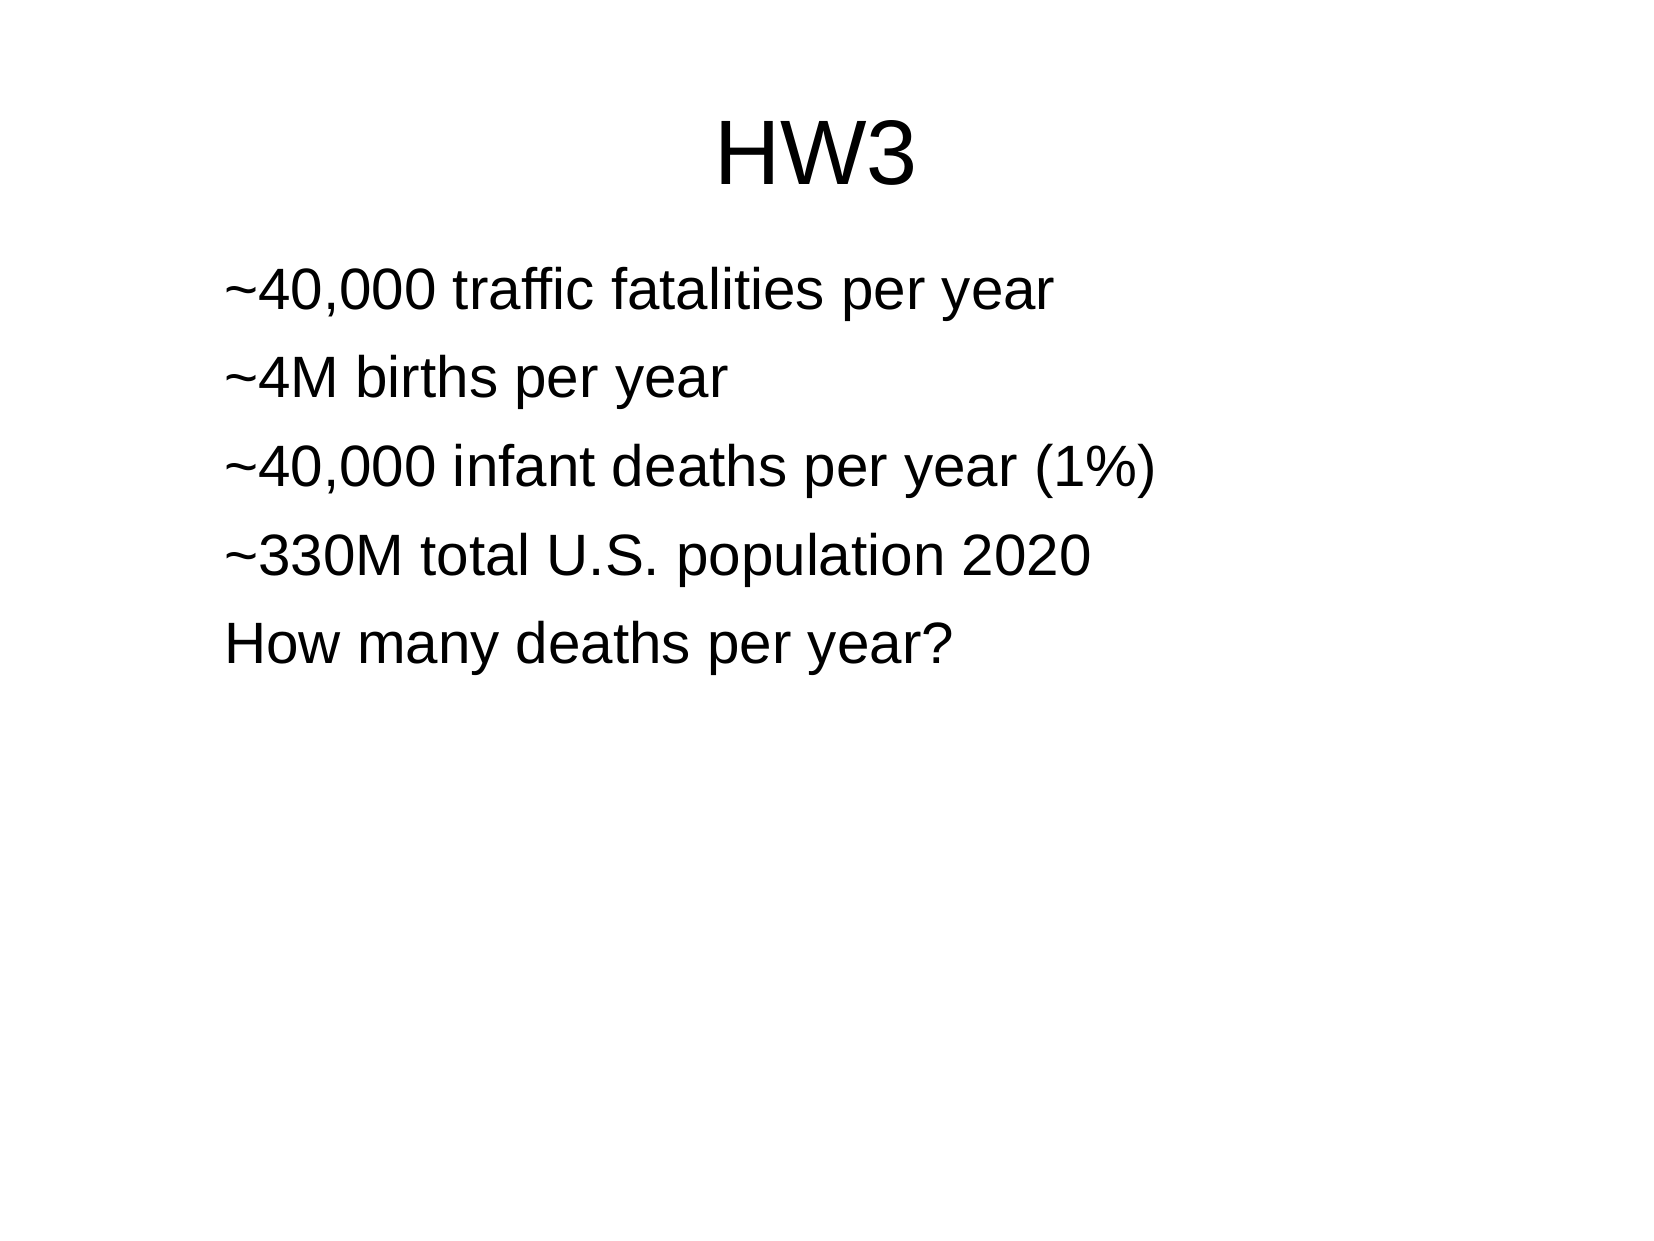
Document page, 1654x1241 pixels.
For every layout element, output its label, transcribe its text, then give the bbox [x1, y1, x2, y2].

title HW3 [82, 49, 1571, 256]
list ~40,000 traffic fatalities per year ~4M births per year ~40,000 infant deaths per year (1%) ~330M total U.S. population 2020 How many deaths per year? [82, 256, 1571, 1075]
